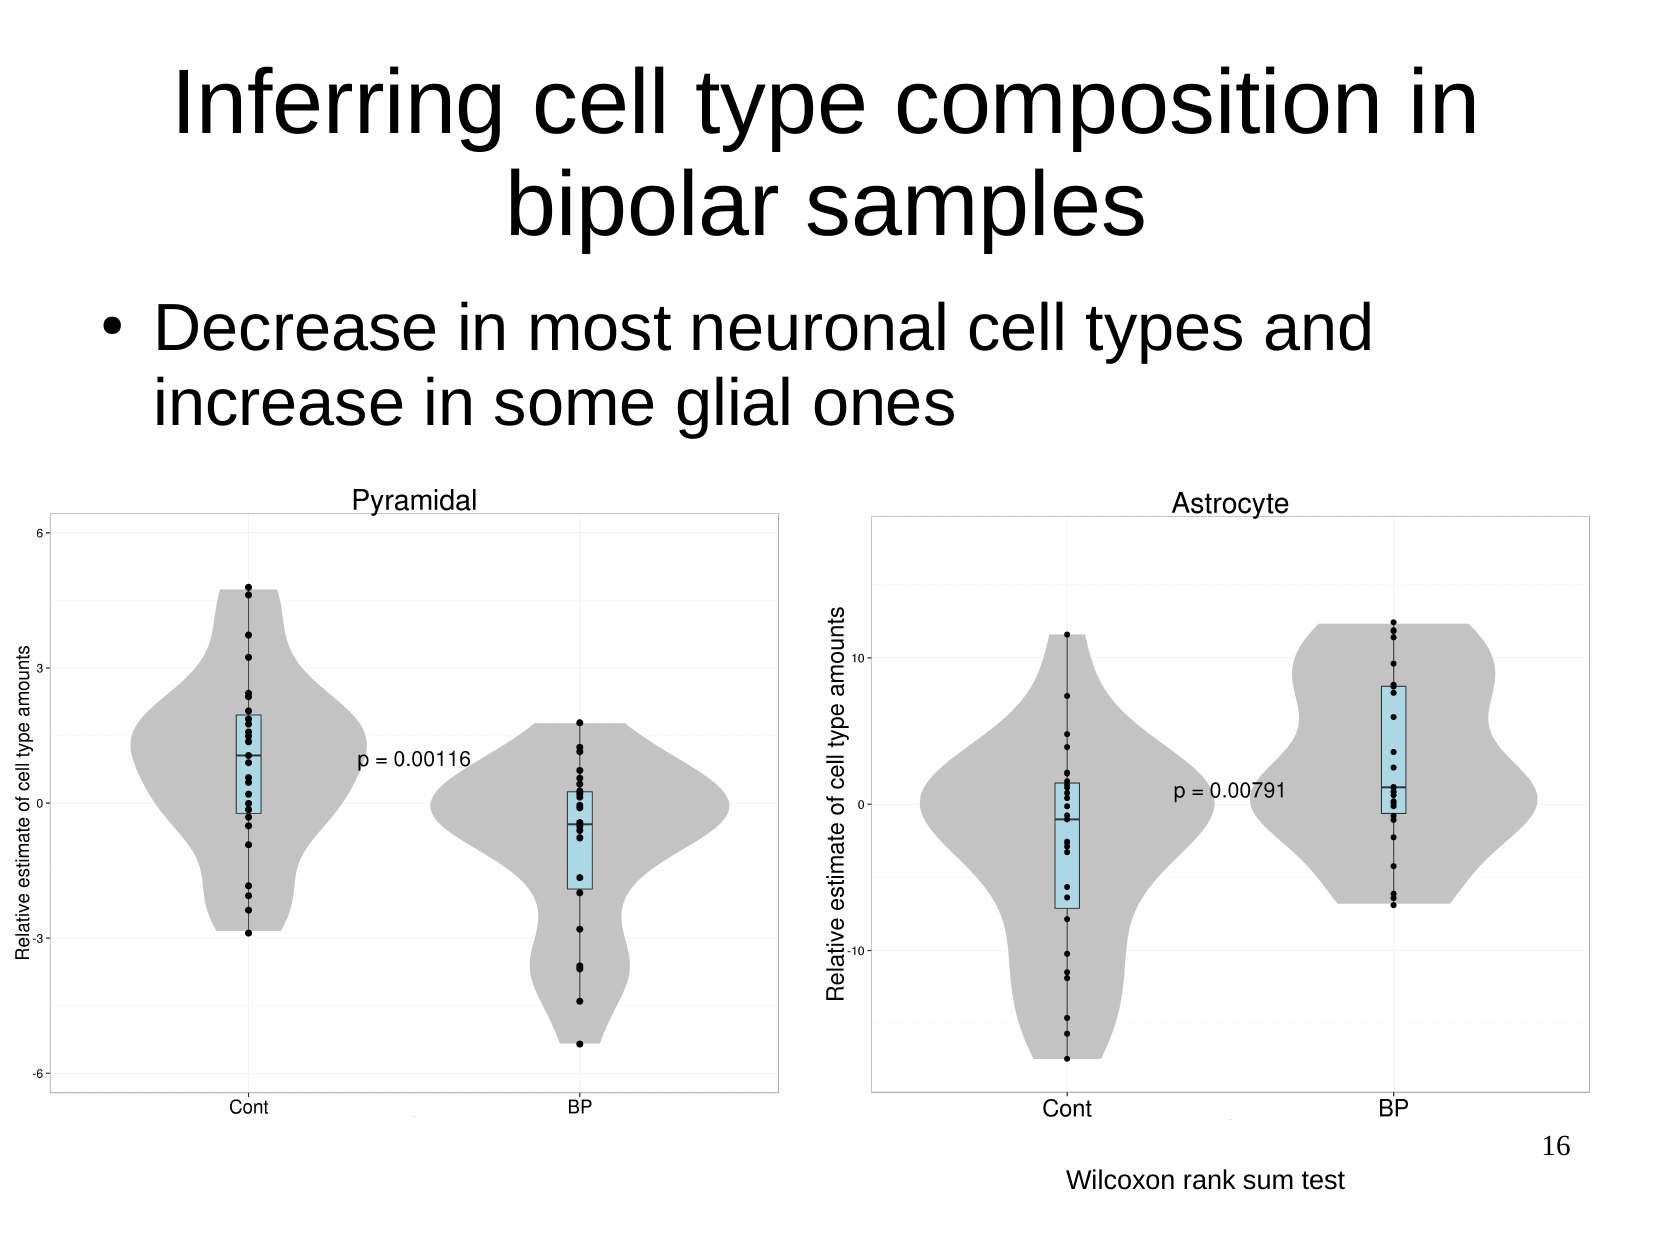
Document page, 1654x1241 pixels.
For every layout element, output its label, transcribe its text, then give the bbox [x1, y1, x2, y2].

title Inferring cell type composition in bipolar samples [82, 49, 1571, 257]
text_box Wilcoxon rank sum test [1051, 1157, 1489, 1203]
list Decrease in most neuronal cell types and increase in some glial ones [82, 290, 1571, 1010]
picture [816, 475, 1603, 1130]
picture [5, 472, 792, 1127]
